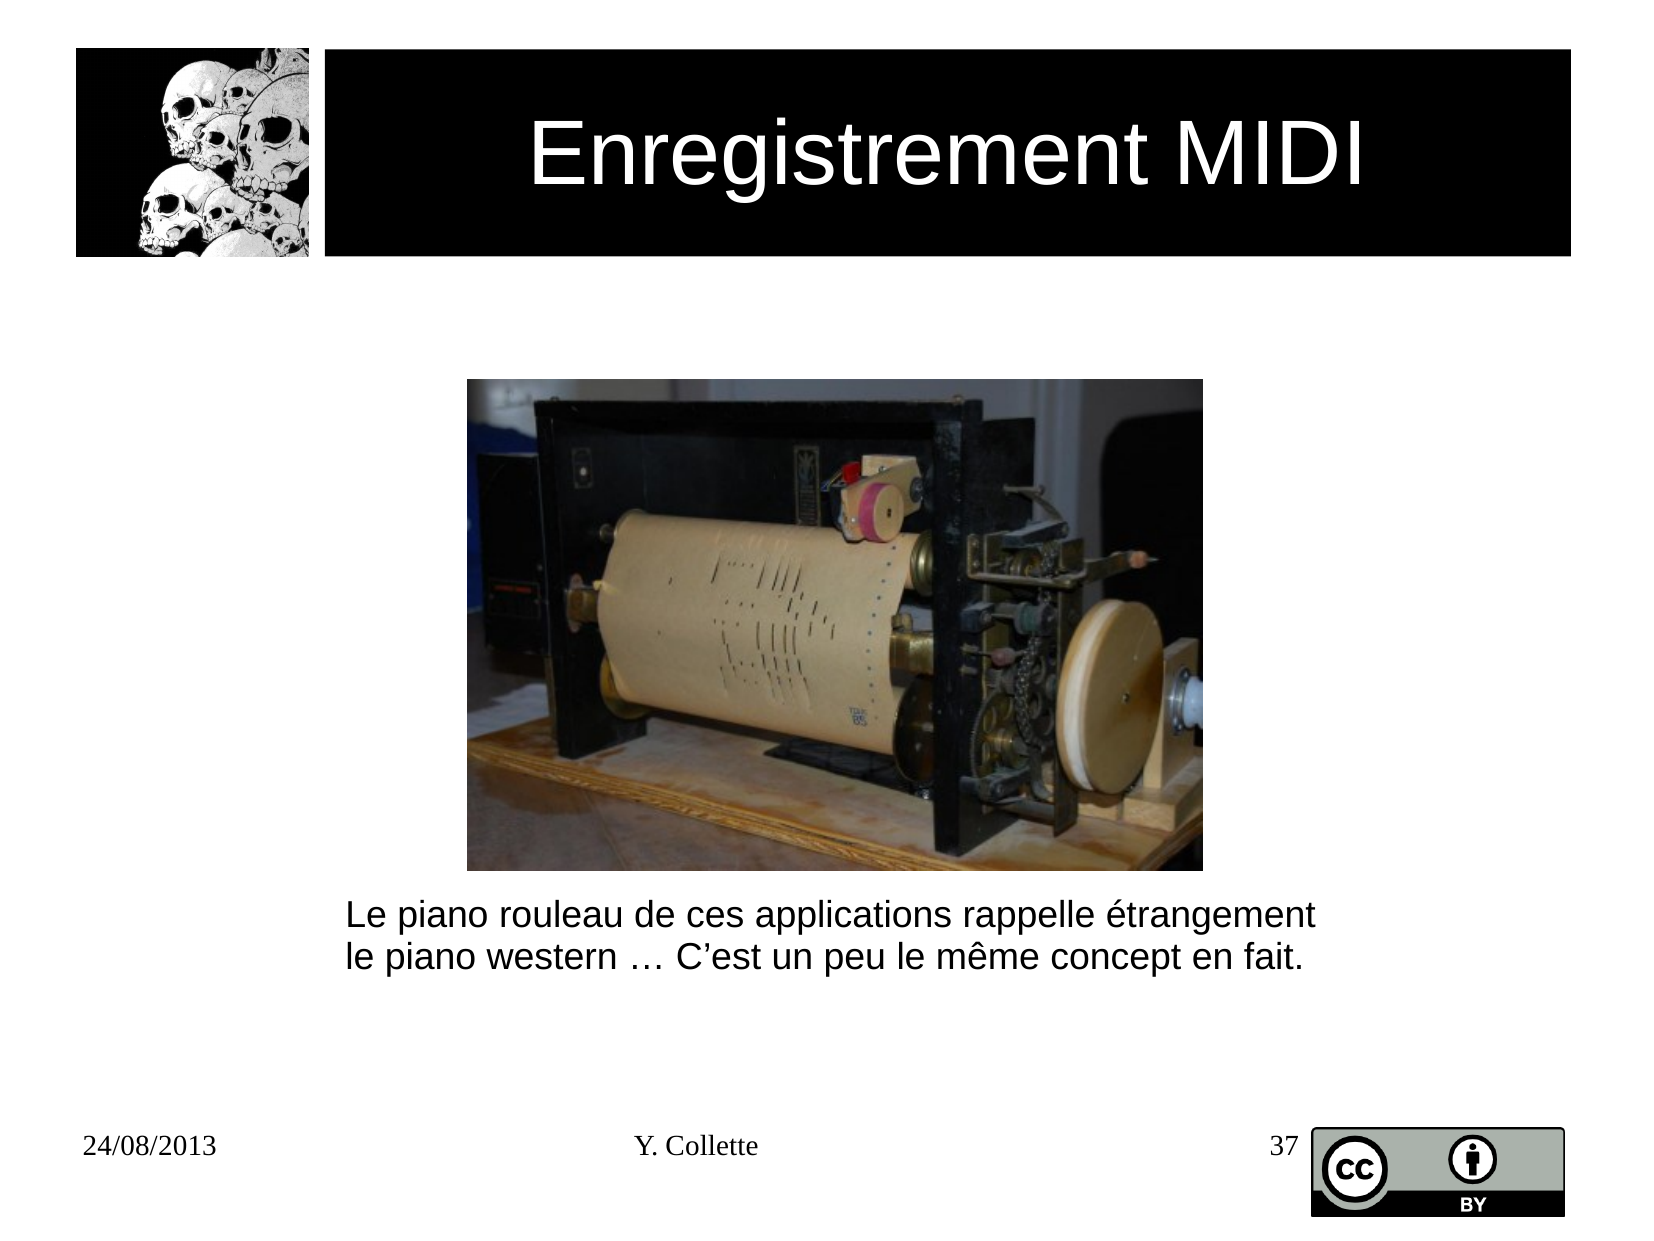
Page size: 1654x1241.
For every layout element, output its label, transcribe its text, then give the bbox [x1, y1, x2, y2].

text_box Le piano rouleau de ces applications rappelle étrangement le piano western … C’est un peu le même concept en fait. [330, 885, 1371, 985]
picture [467, 379, 1203, 871]
picture [76, 48, 309, 257]
title Enregistrement MIDI [324, 49, 1571, 257]
picture [1311, 1127, 1565, 1217]
